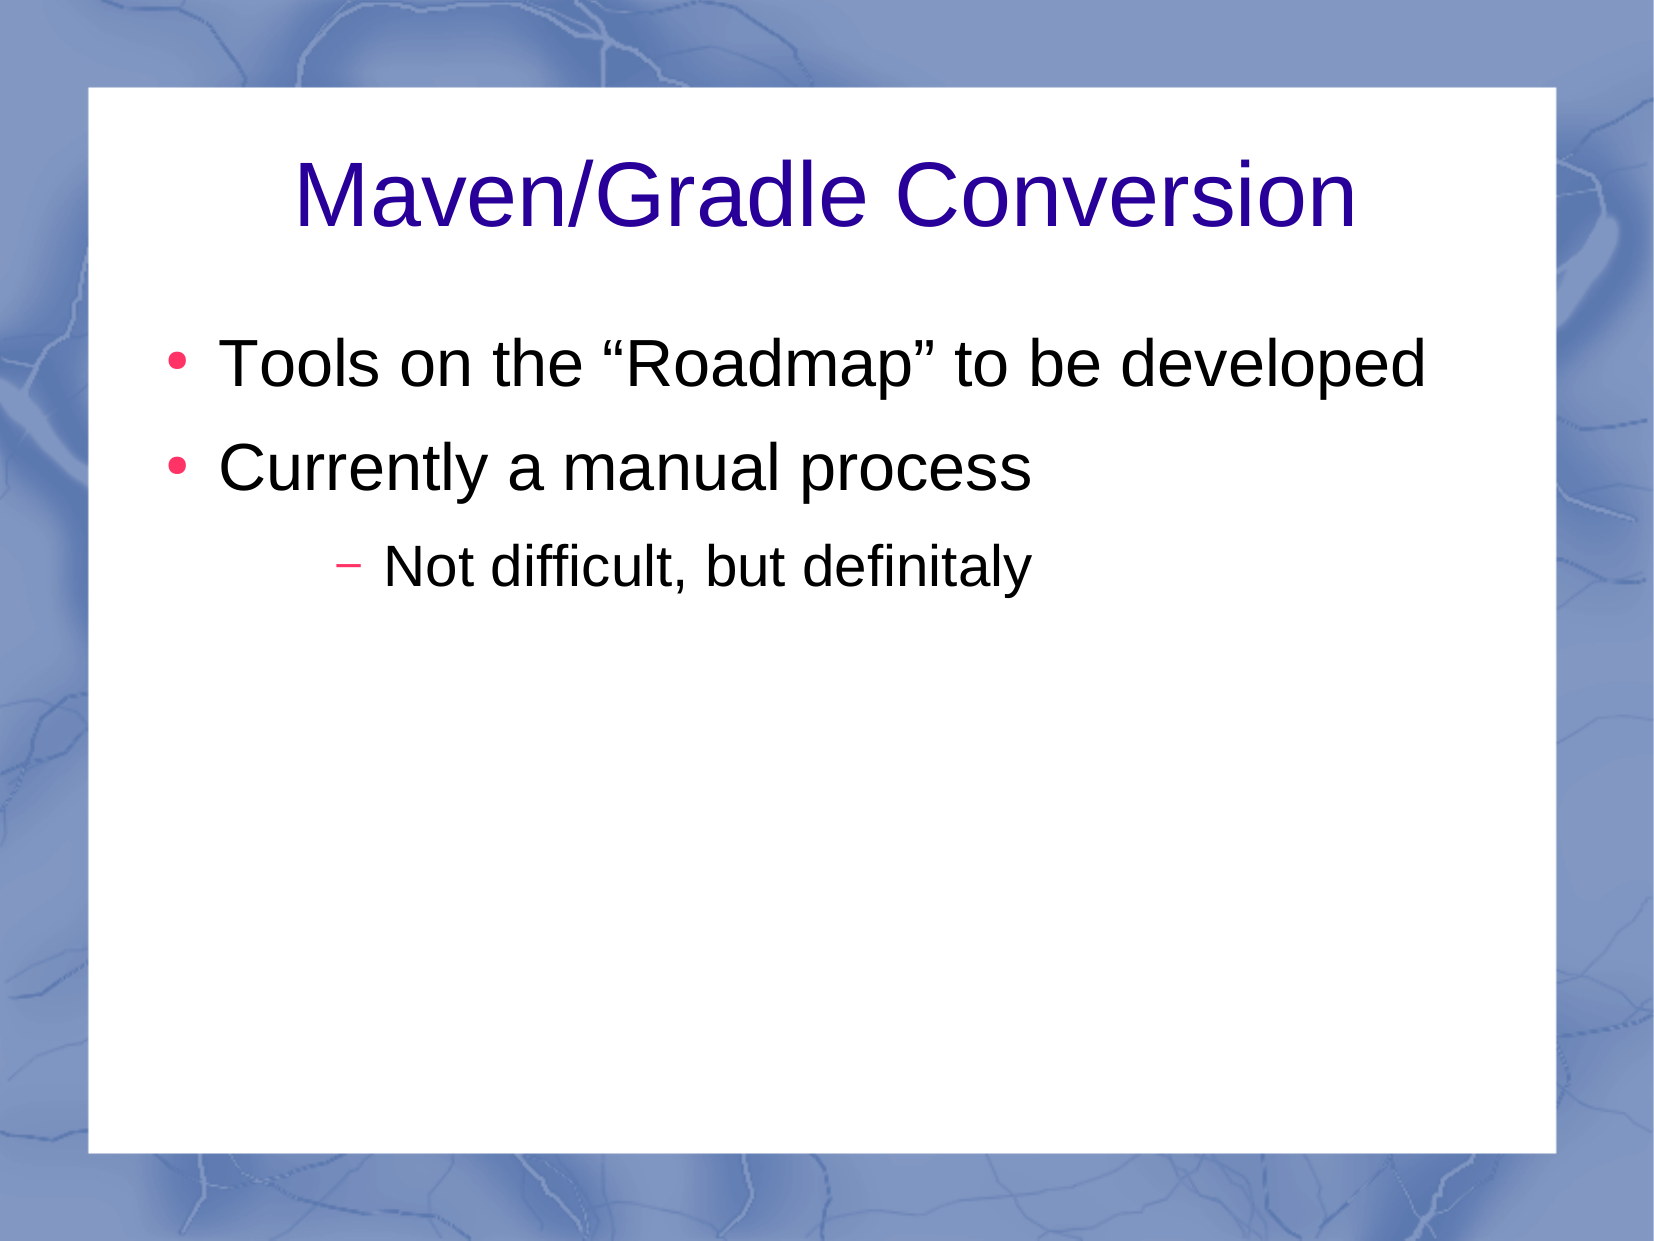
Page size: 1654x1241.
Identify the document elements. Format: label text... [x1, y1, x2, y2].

list Tools on the “Roadmap” to be developed Currently a manual process Not difficult, but definitaly [147, 325, 1506, 1217]
picture [0, 0, 1654, 1241]
title Maven/Gradle Conversion [118, 98, 1536, 291]
